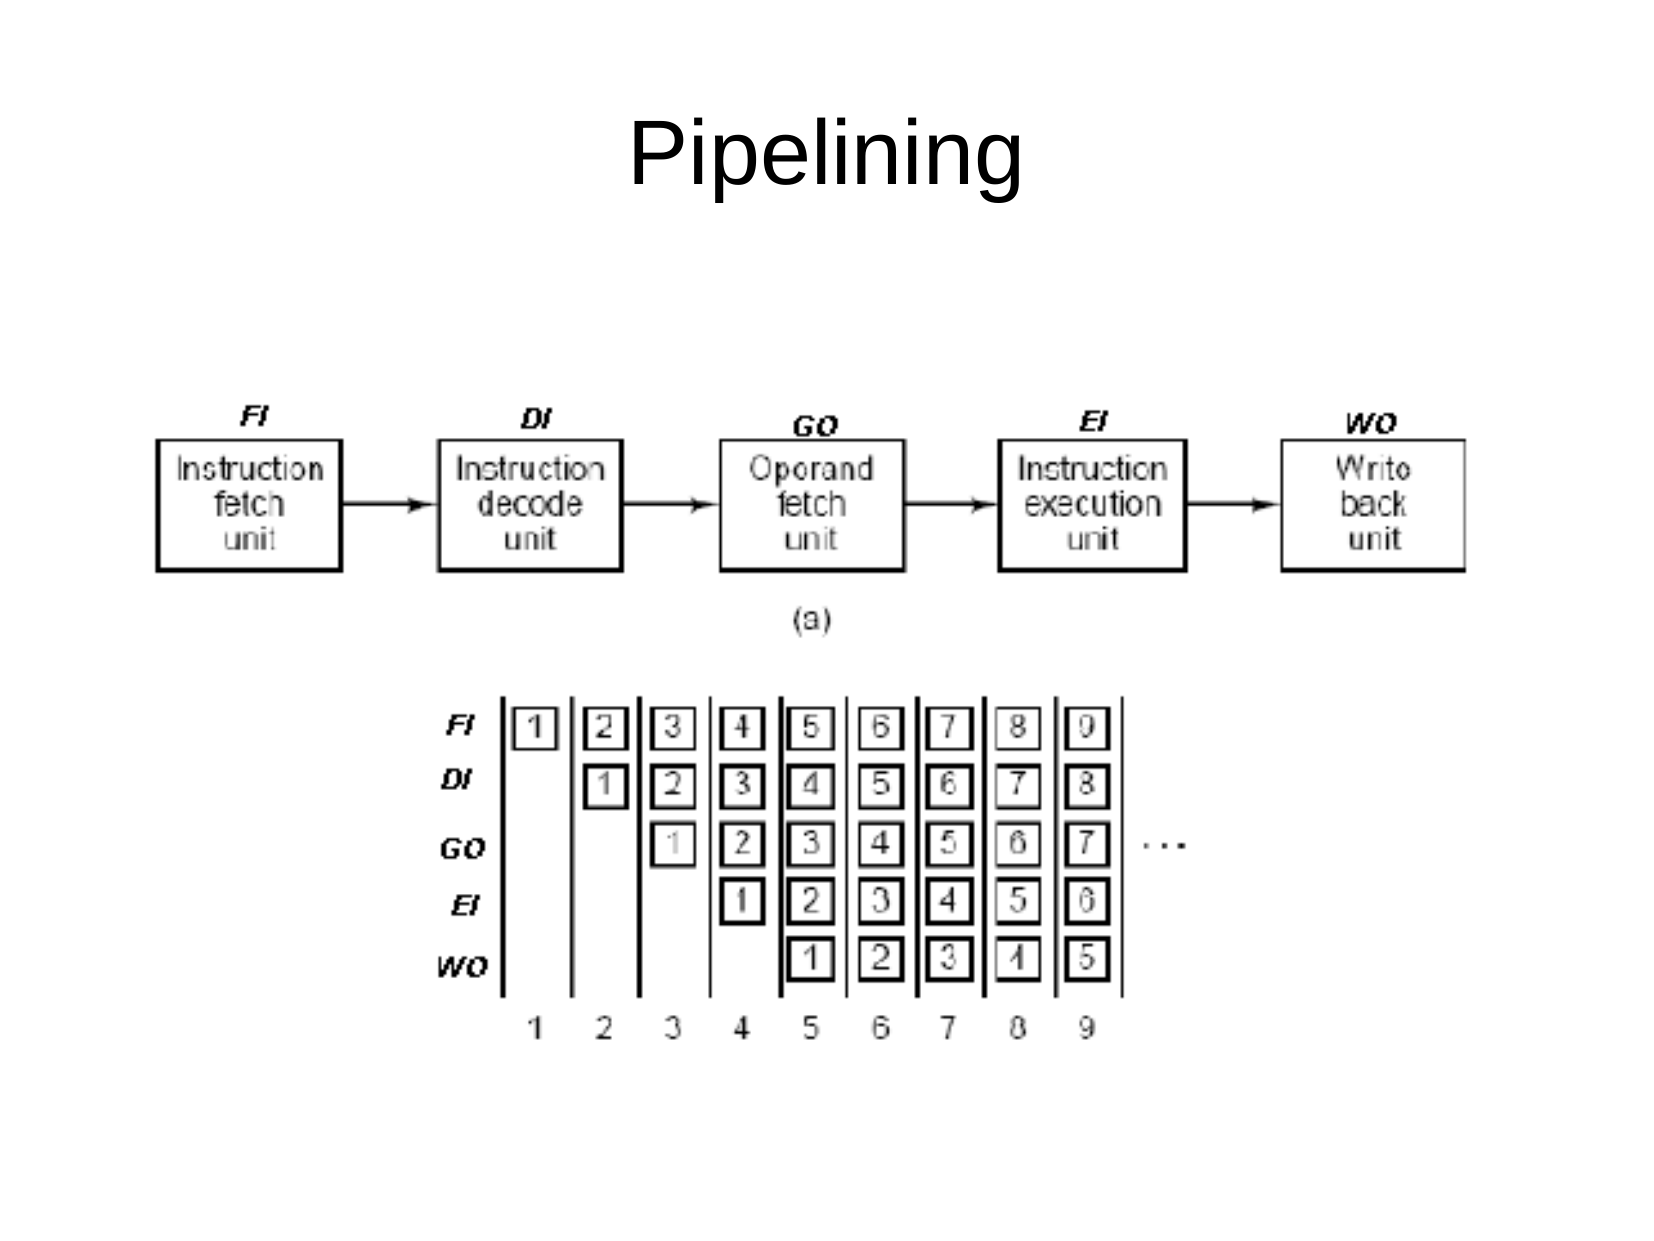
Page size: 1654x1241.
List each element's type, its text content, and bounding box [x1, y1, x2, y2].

title Pipelining [82, 49, 1571, 257]
picture [115, 383, 1477, 1063]
